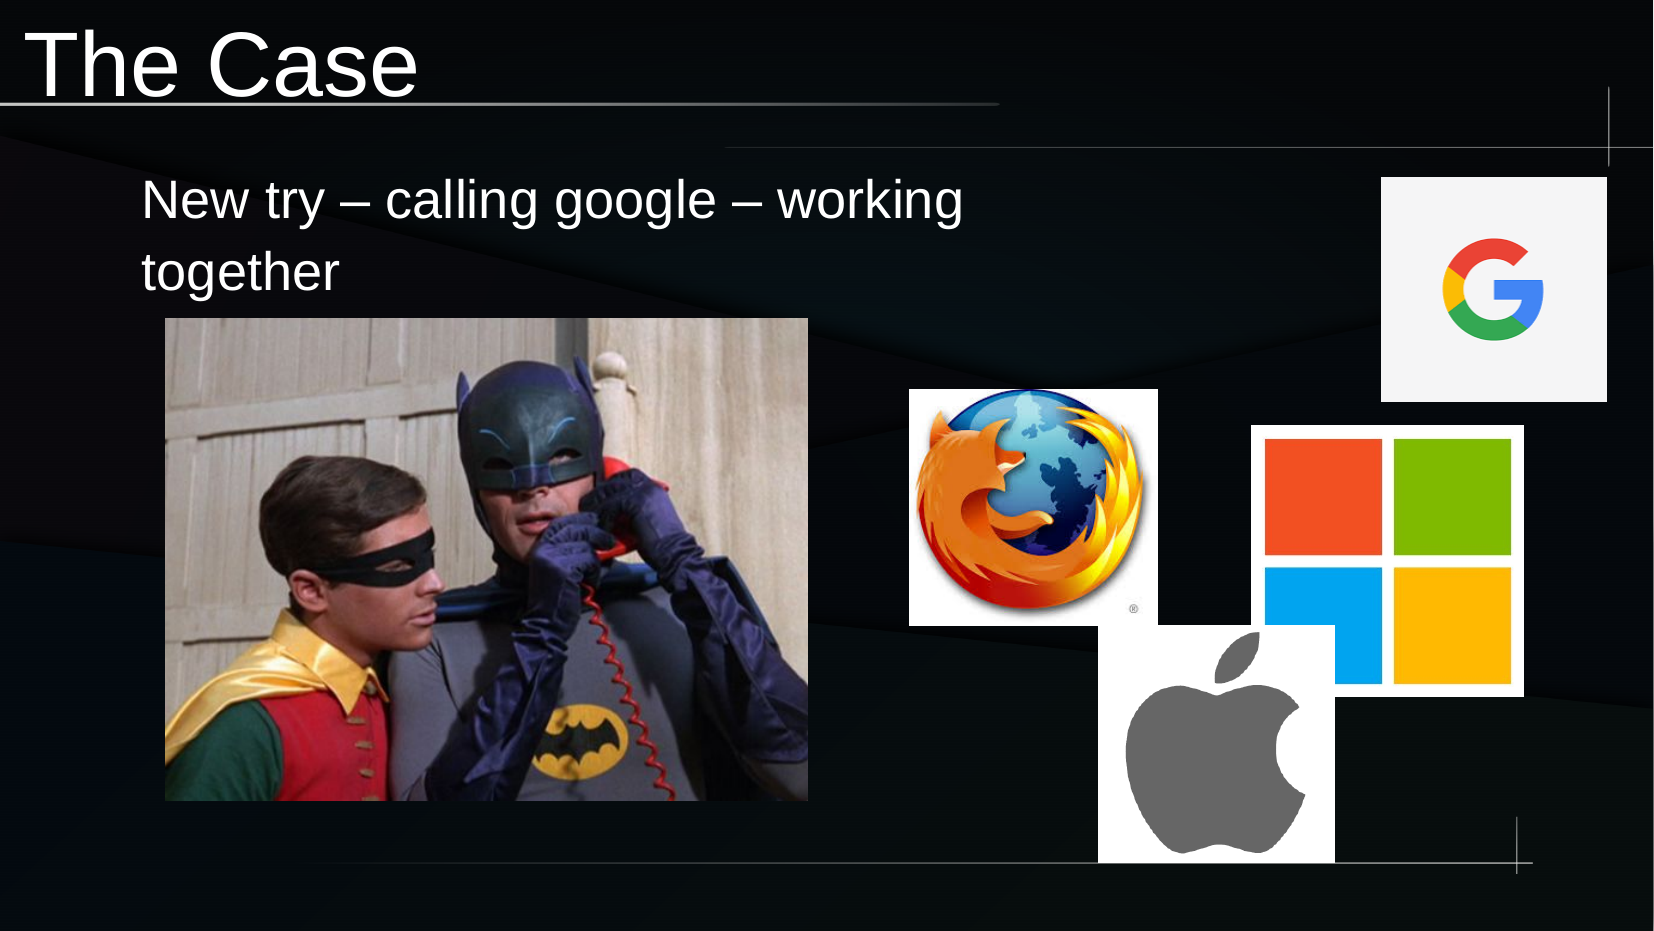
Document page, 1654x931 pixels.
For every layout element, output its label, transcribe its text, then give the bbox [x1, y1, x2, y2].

picture [0, 0, 1654, 931]
list New try – calling google – working together [70, 169, 1559, 709]
title The Case [23, 11, 1589, 119]
